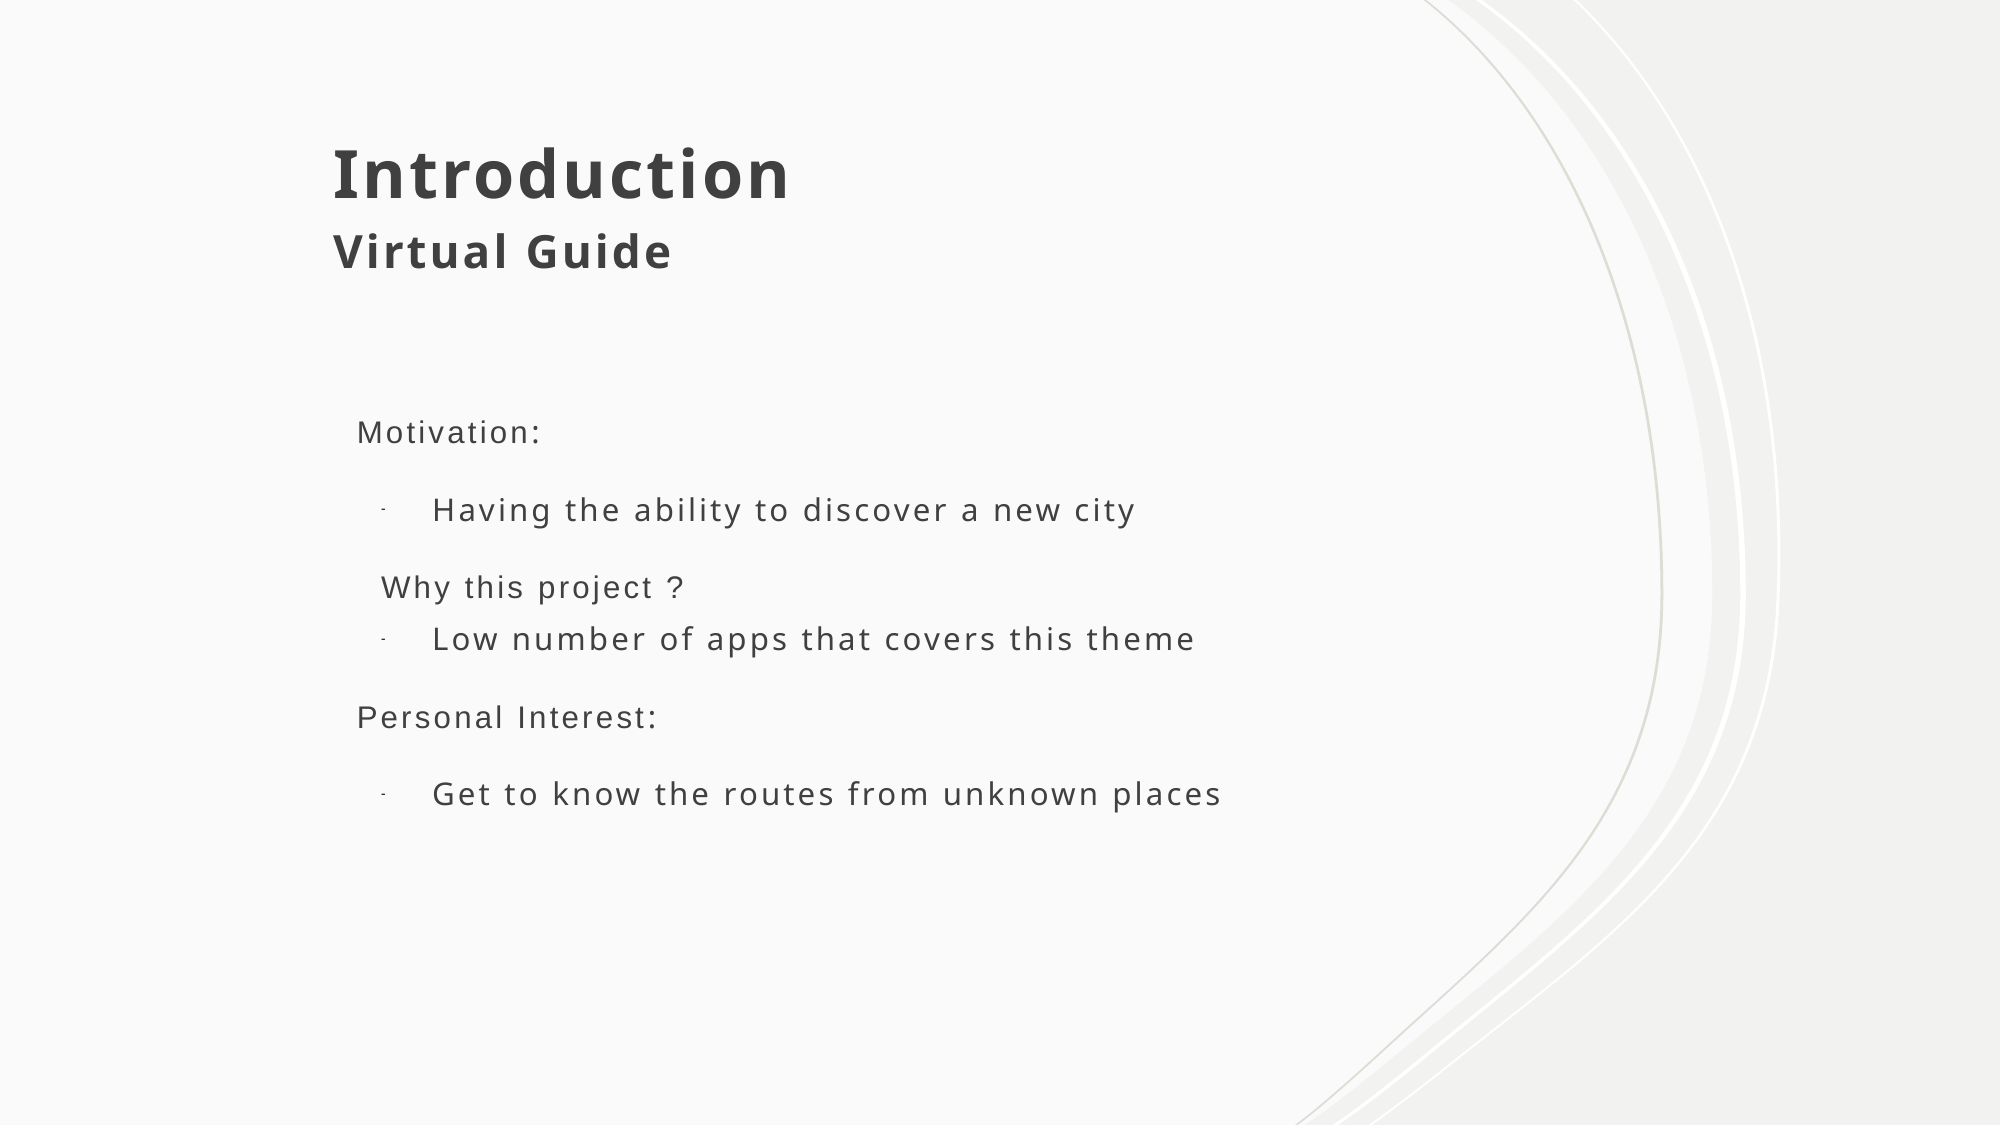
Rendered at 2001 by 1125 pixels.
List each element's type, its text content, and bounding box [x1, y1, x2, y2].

text_box [0, 0, 2000, 1125]
title Introduction Virtual Guide [315, 72, 1441, 294]
list Motivation: Having the ability to discover a new city Why this project ? Low number of apps that covers this theme Personal Interest: Get to know the routes from unknown places [315, 379, 1441, 979]
